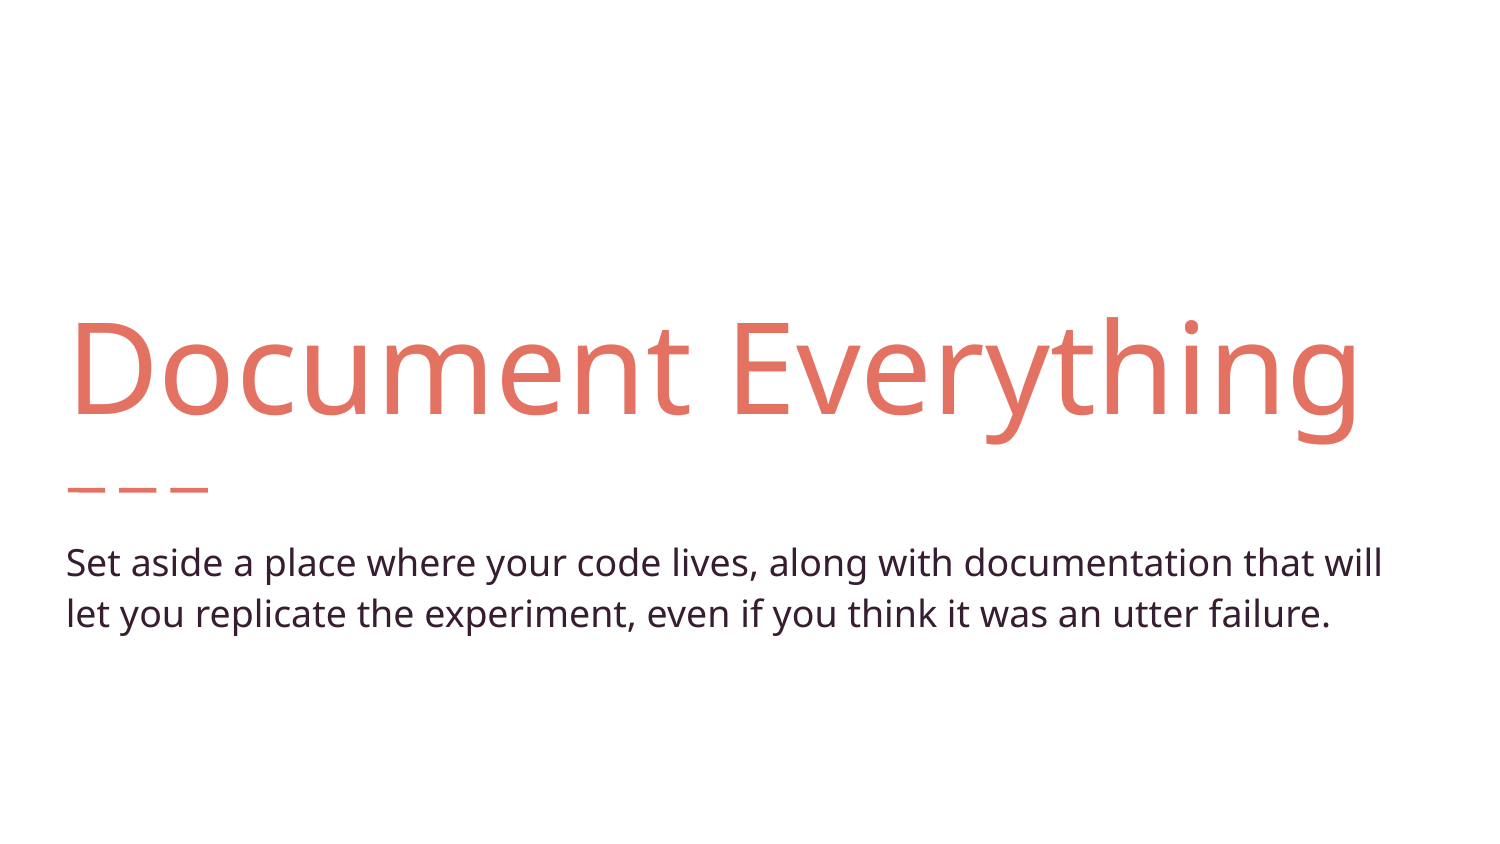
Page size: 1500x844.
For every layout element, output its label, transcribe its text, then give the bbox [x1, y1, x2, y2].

title Document Everything [51, 132, 1449, 456]
text_box Set aside a place where your code lives, along with documentation that will let you replicate the experiment, even if you think it was an utter failure. [51, 529, 1449, 676]
